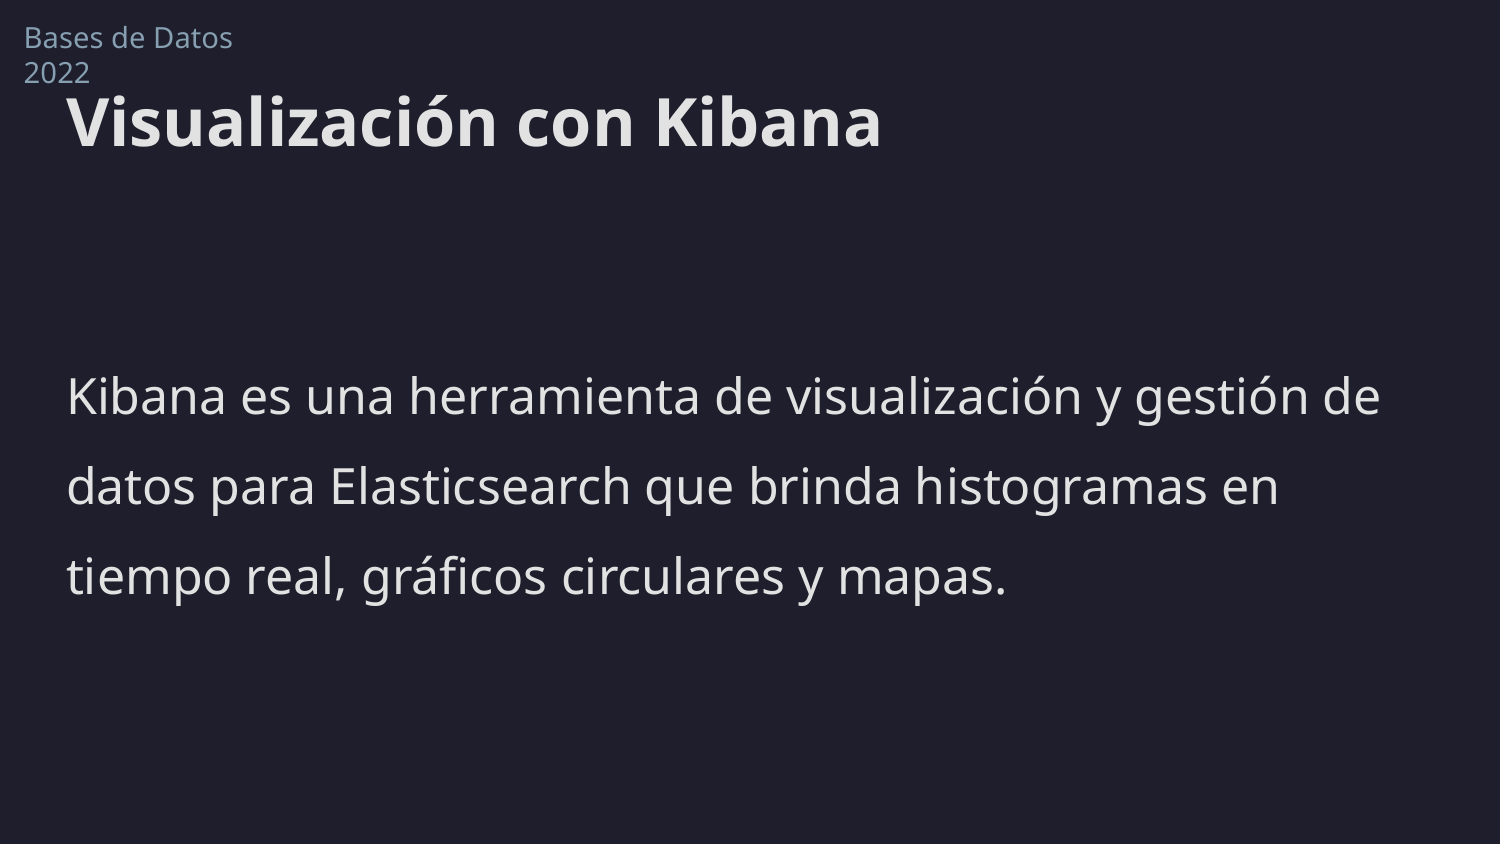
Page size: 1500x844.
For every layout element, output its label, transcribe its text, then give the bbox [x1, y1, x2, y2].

title Visualización con Kibana [51, 72, 1449, 167]
list Kibana es una herramienta de visualización y gestión de datos para Elasticsearch que brinda histogramas en tiempo real, gráficos circulares y mapas. [51, 189, 1449, 750]
